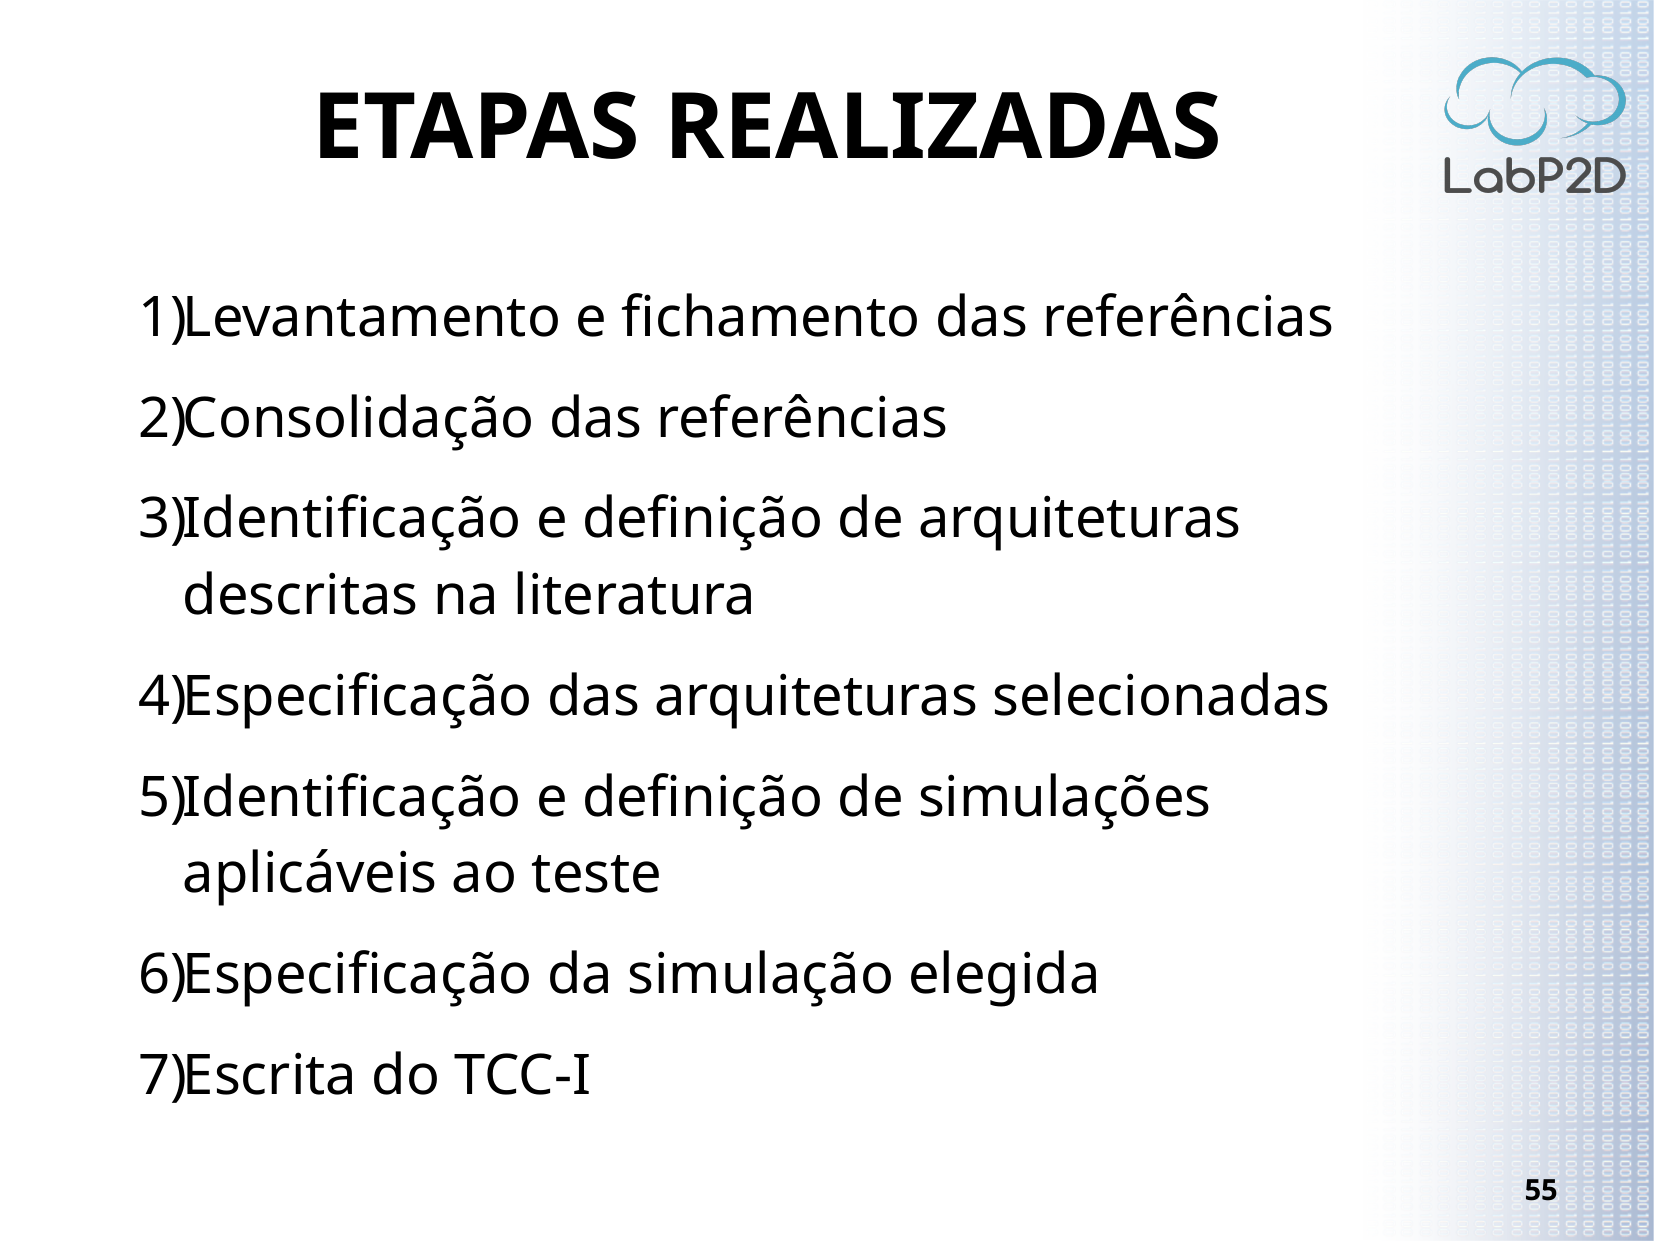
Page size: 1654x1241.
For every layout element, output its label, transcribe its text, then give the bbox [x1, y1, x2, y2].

title ETAPAS REALIZADAS [82, 19, 1453, 227]
list Levantamento e fichamento das referências Consolidação das referências Identificação e definição de arquiteturas descritas na literatura Especificação das arquiteturas selecionadas Identificação e definição de simulações aplicáveis ao teste Especificação da simulação elegida Escrita do TCC-I [123, 271, 1406, 1116]
picture [1360, 1, 1654, 1240]
